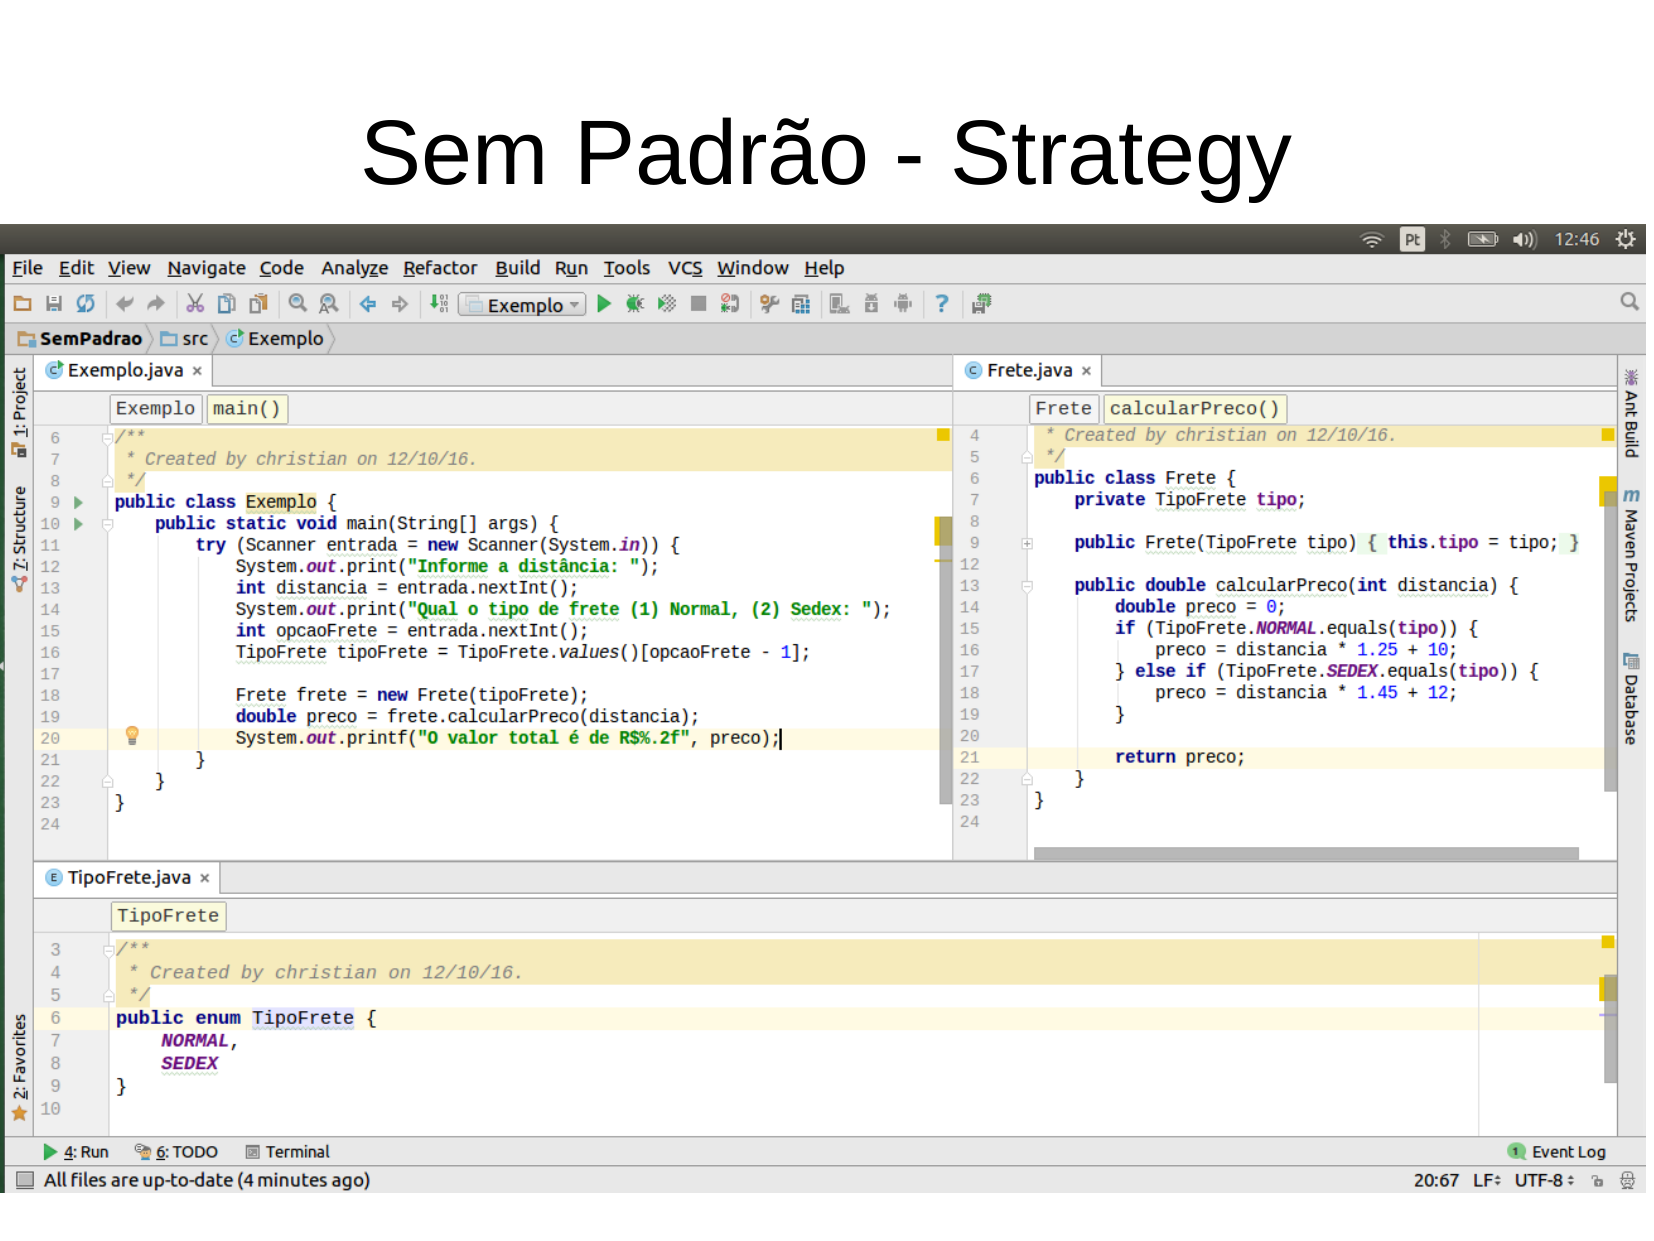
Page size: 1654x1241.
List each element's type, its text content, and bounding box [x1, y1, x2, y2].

title Sem Padrão - Strategy [82, 49, 1571, 224]
picture [0, 224, 1646, 1193]
